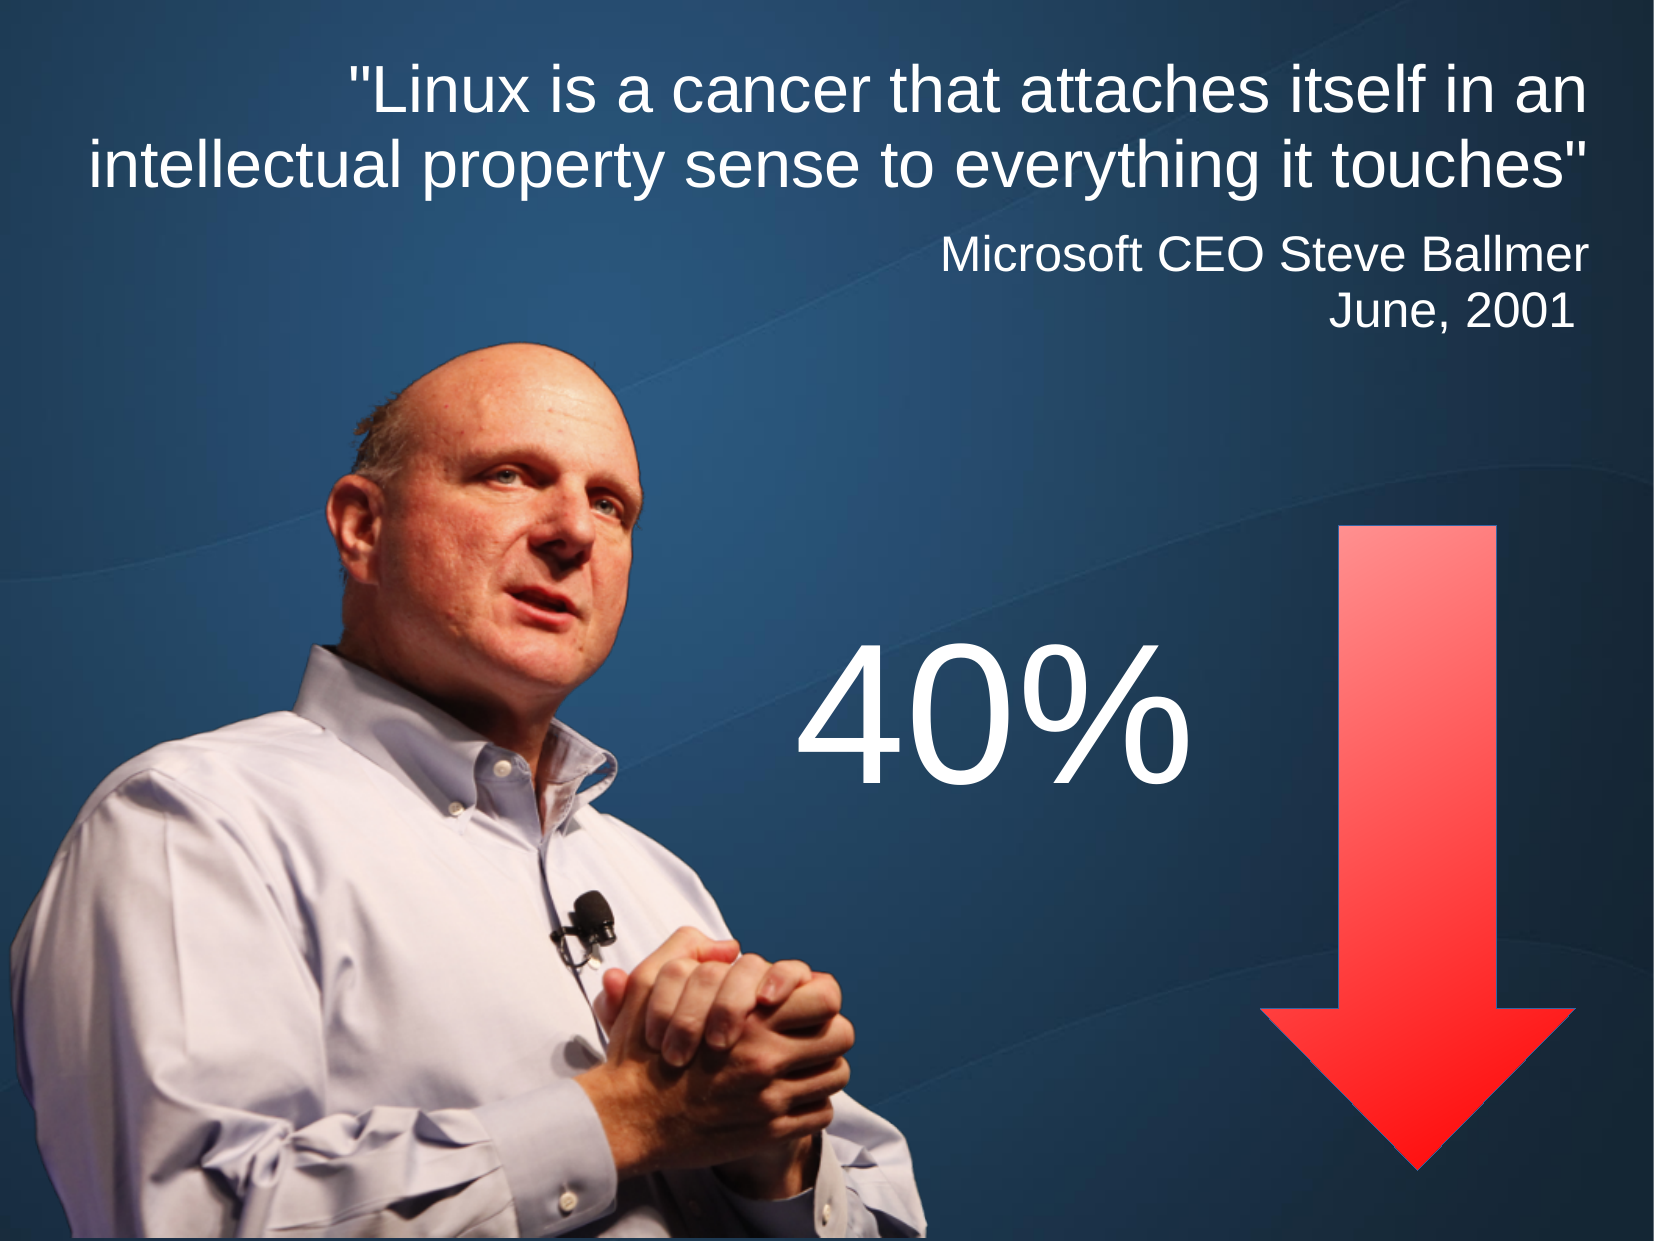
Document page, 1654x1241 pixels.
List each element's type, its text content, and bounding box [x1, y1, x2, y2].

text_box "Linux is a cancer that attaches itself in an intellectual property sense to everything it touches" Microsoft CEO Steve Ballmer June, 2001 [60, 45, 1606, 419]
text_box [1260, 525, 1576, 1171]
picture [0, 0, 1654, 1241]
text_box 40% [780, 594, 1216, 834]
